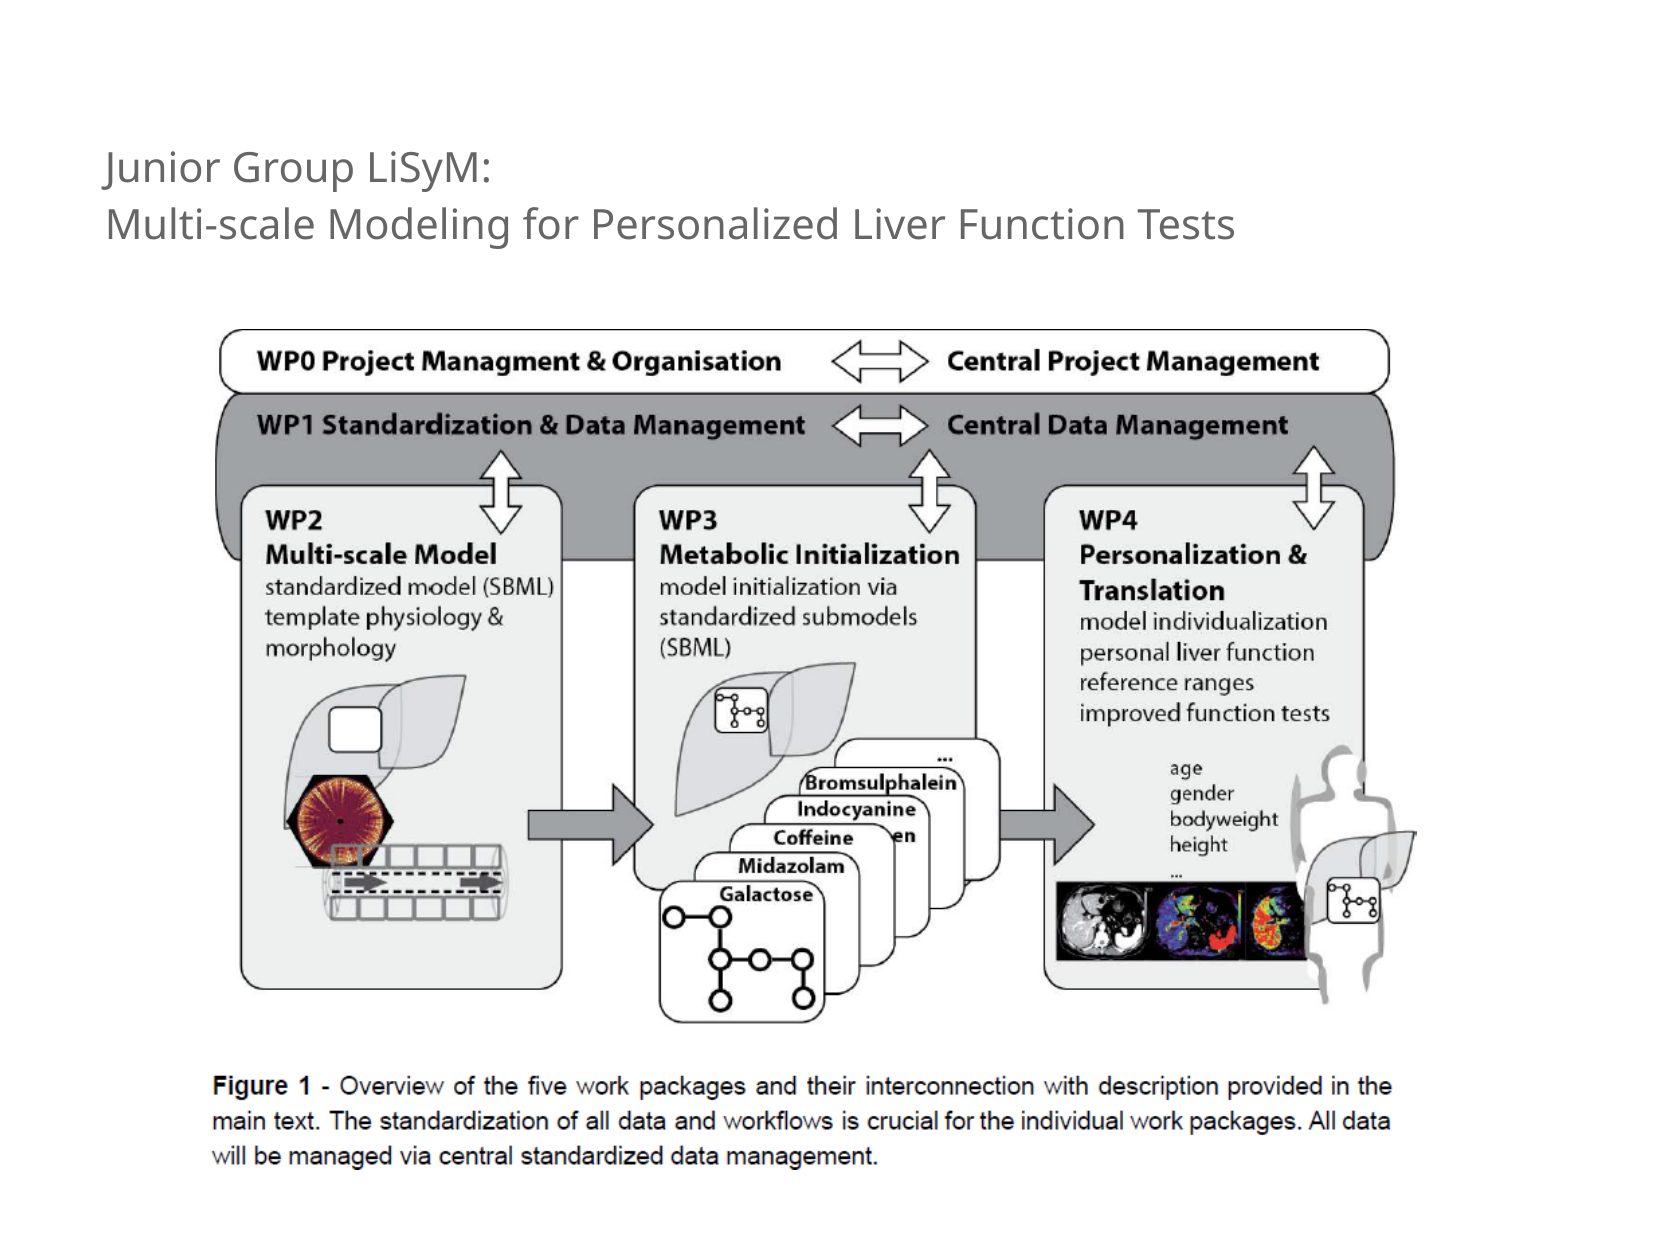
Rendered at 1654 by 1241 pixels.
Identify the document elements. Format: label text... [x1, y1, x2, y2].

text_box Junior Group LiSyM: Multi-scale Modeling for Personalized Liver Function Tests [90, 130, 1508, 256]
picture [210, 329, 1417, 1171]
